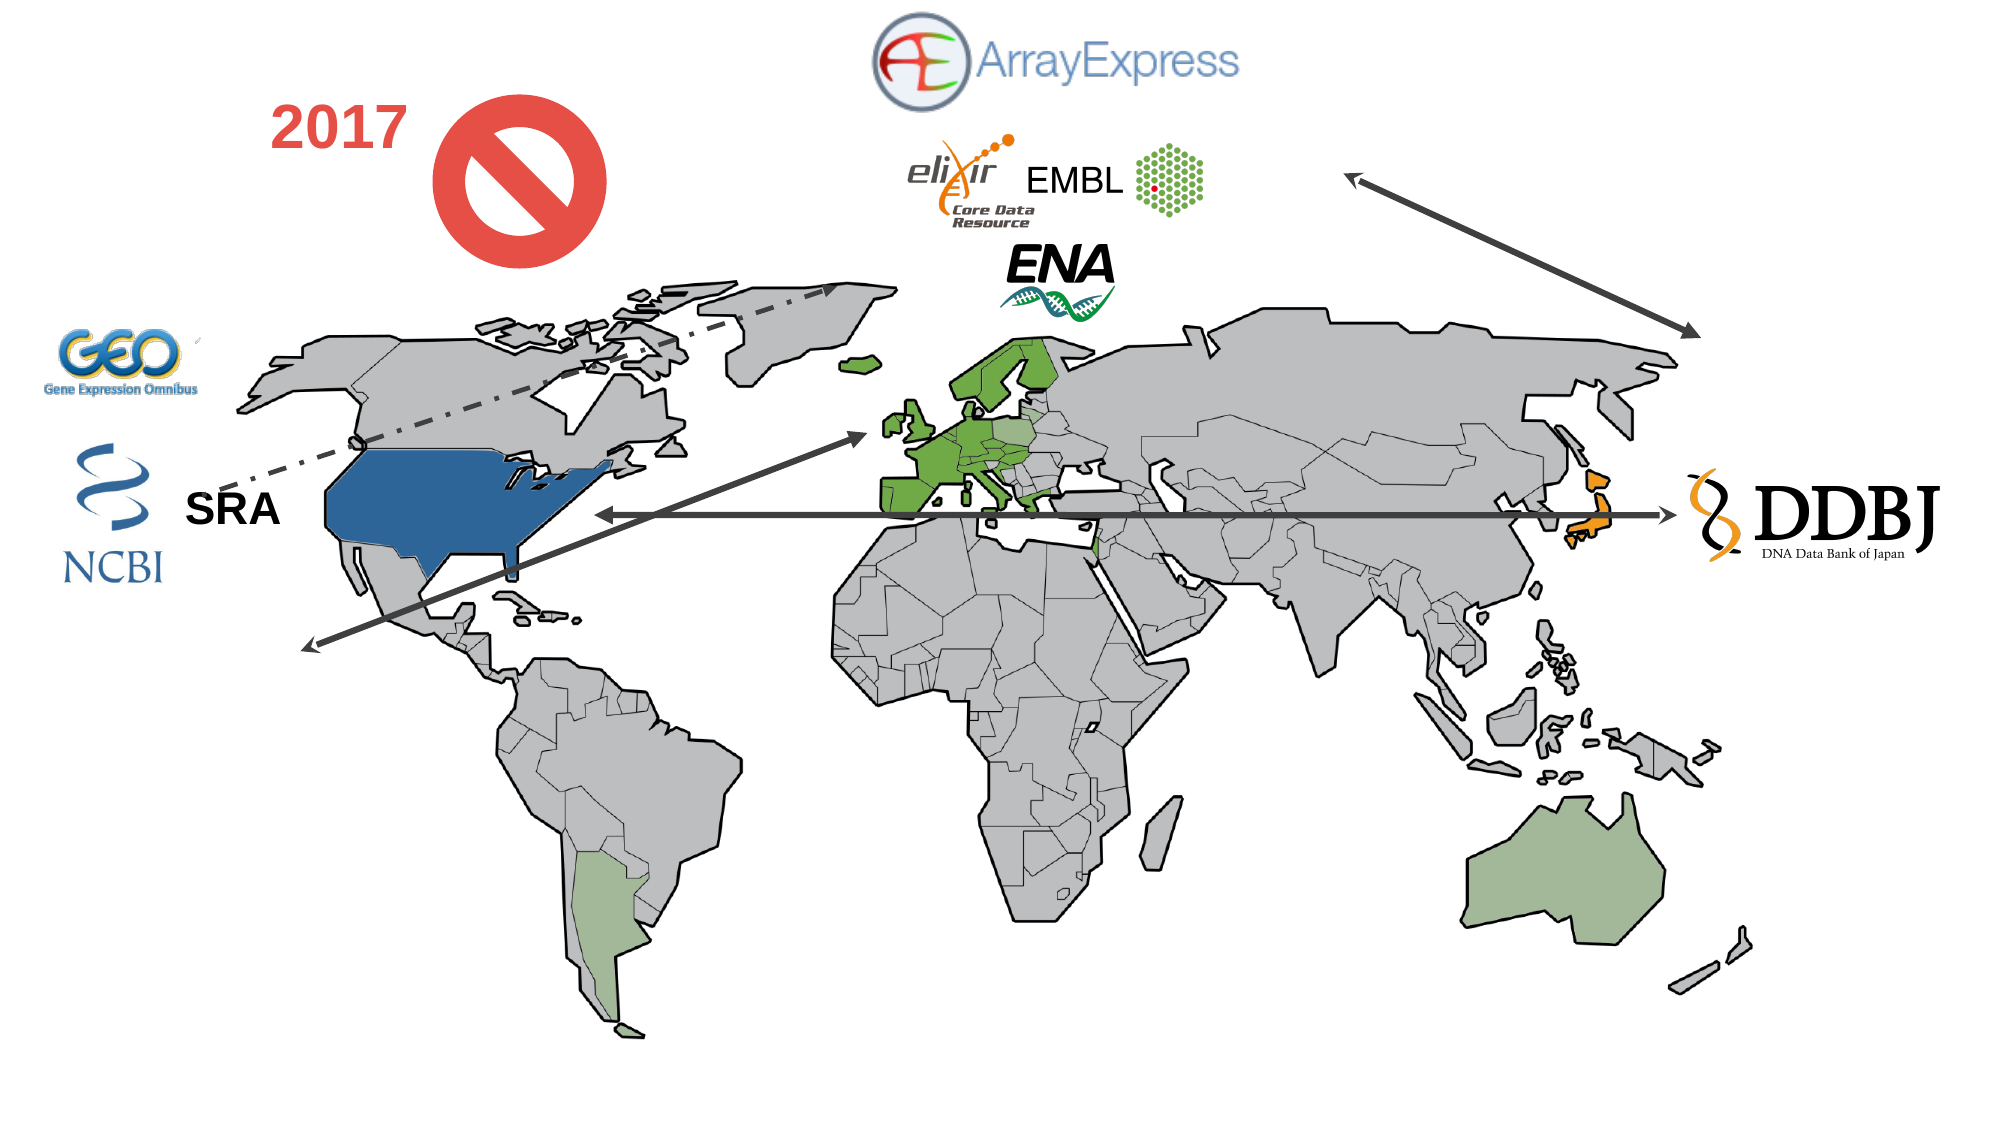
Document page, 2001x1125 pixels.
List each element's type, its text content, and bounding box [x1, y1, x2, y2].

text_box SRA [170, 471, 331, 538]
picture [47, 436, 178, 589]
picture [35, 244, 1950, 1100]
text_box 2017 [255, 71, 1287, 177]
text_box [432, 177, 607, 269]
picture [902, 177, 1205, 231]
picture [869, 9, 1246, 71]
